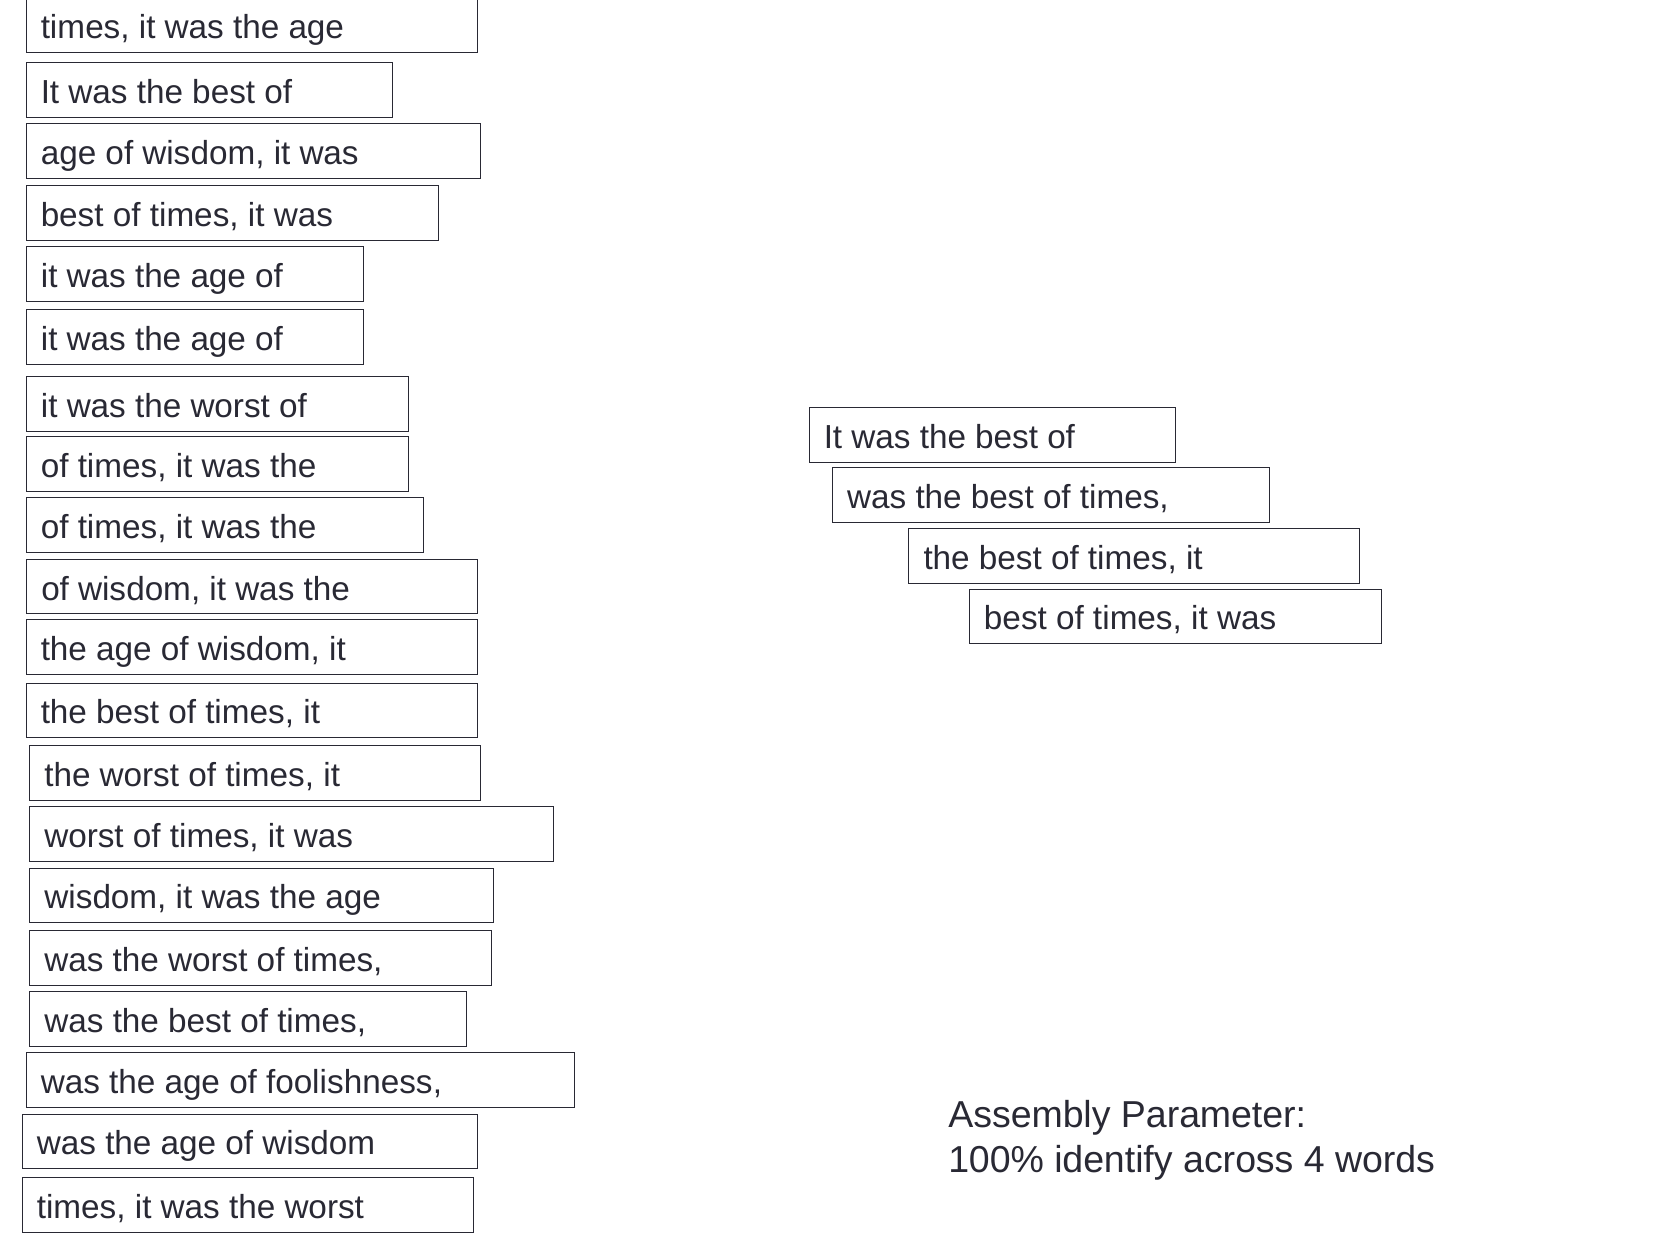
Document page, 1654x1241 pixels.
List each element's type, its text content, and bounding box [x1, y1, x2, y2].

text_box the worst of times, it [29, 745, 481, 801]
text_box worst of times, it was [29, 806, 554, 862]
text_box best of times, it was [26, 185, 439, 241]
text_box the age of wisdom, it [26, 619, 478, 675]
text_box Assembly Parameter: 100% identify across 4 words [933, 1082, 1590, 1188]
text_box it was the age of [26, 246, 364, 302]
text_box was the best of times, [29, 991, 467, 1047]
text_box was the worst of times, [29, 930, 492, 986]
text_box age of wisdom, it was [26, 123, 481, 179]
text_box it was the worst of [26, 376, 409, 432]
text_box was the age of wisdom [22, 1114, 478, 1169]
text_box It was the best of [809, 407, 1176, 463]
text_box best of times, it was [969, 589, 1382, 644]
text_box wisdom, it was the age [29, 868, 494, 923]
text_box times, it was the age [26, 0, 478, 53]
text_box of times, it was the [26, 436, 409, 492]
text_box it was the age of [26, 309, 364, 365]
text_box was the best of times, [832, 467, 1270, 523]
text_box was the age of foolishness, [26, 1052, 575, 1108]
text_box times, it was the worst [22, 1177, 474, 1233]
text_box the best of times, it [908, 528, 1360, 584]
text_box of times, it was the [26, 497, 424, 553]
text_box the best of times, it [26, 683, 478, 738]
text_box of wisdom, it was the [26, 559, 478, 614]
text_box It was the best of [26, 62, 393, 118]
